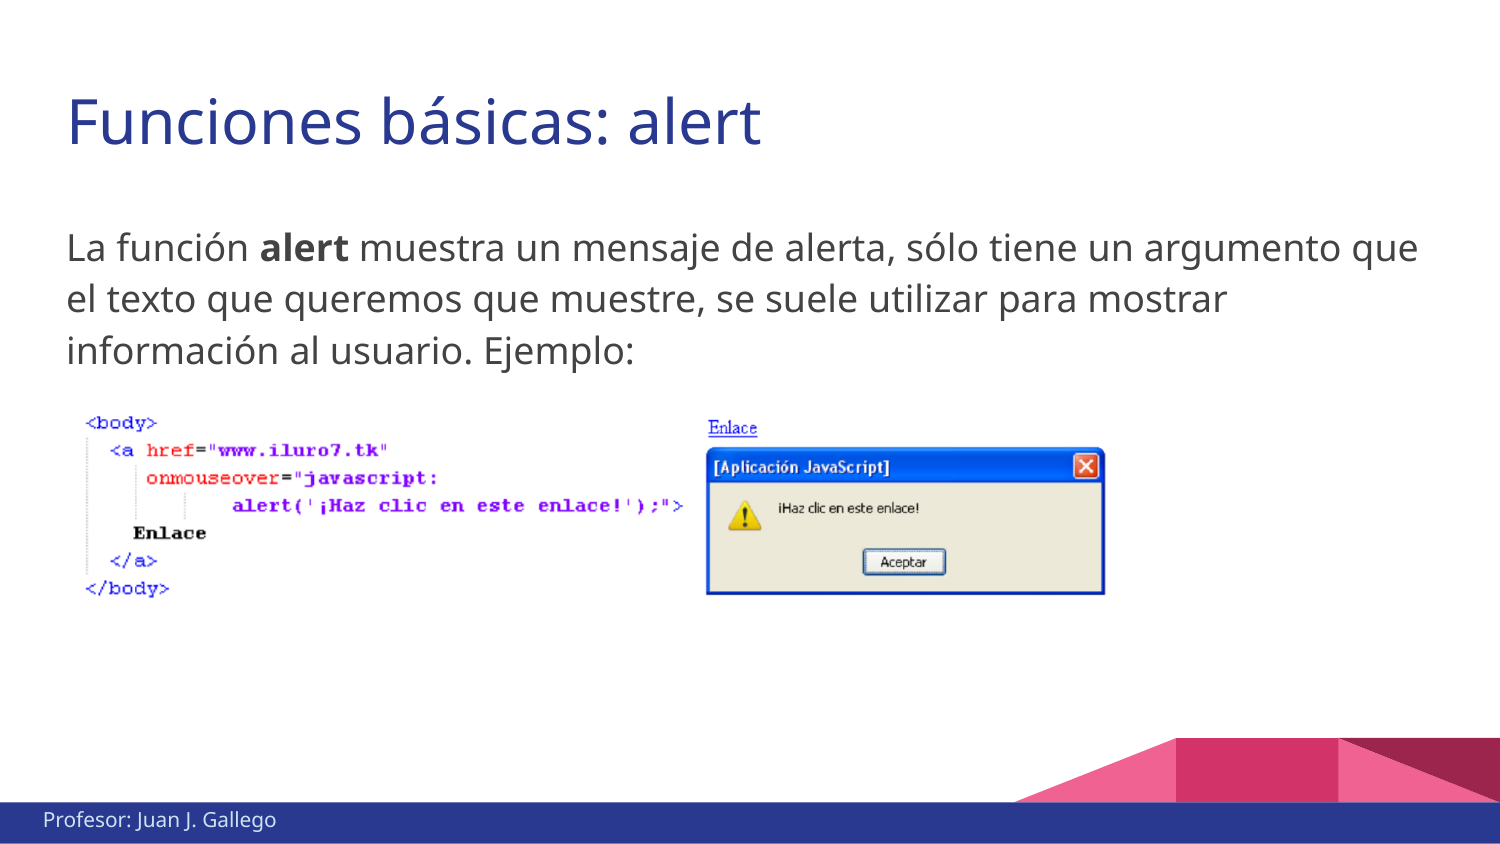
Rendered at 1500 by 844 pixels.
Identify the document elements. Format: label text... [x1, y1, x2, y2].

picture [82, 408, 1115, 613]
title Funciones básicas: alert [51, 67, 1449, 167]
list La función alert muestra un mensaje de alerta, sólo tiene un argumento que el texto que queremos que muestre, se suele utilizar para mostrar información al usuario. Ejemplo: [51, 201, 1449, 750]
